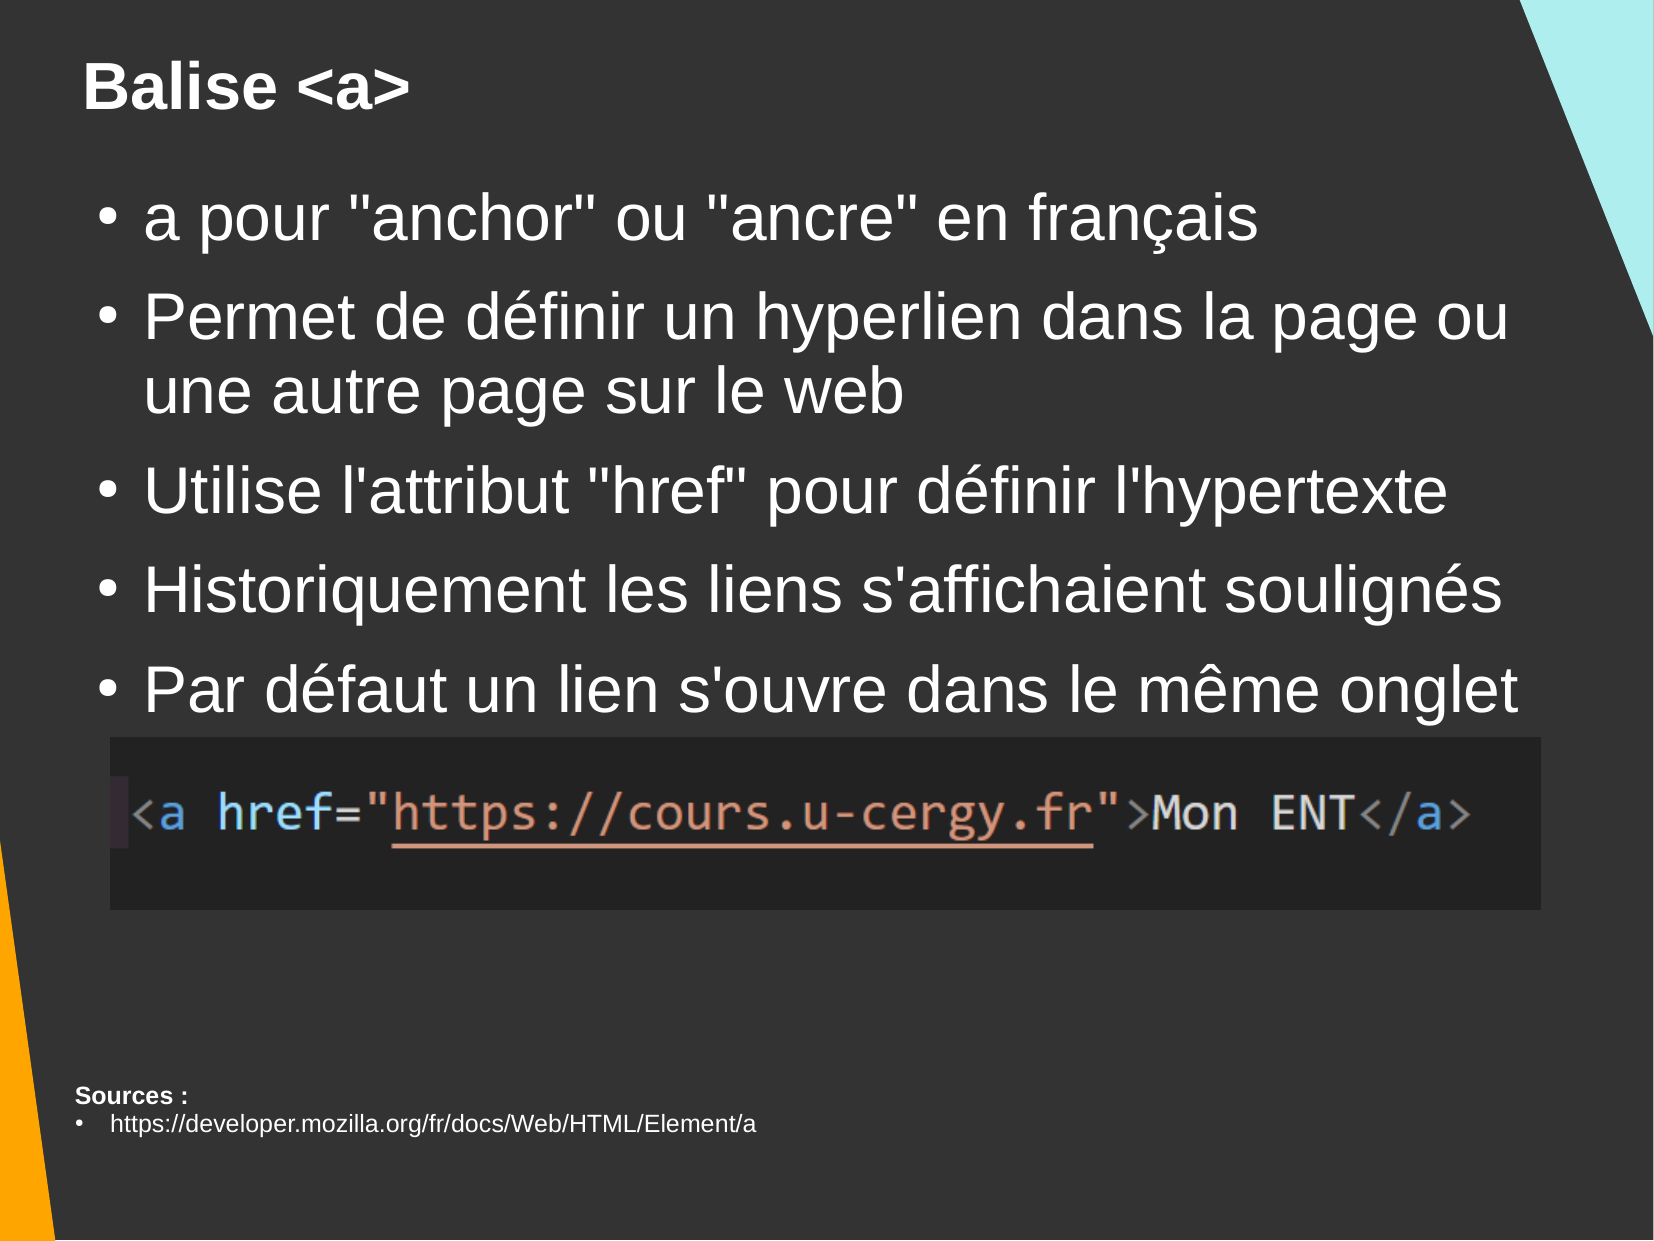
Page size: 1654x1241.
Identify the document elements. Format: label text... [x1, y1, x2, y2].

text_box [1519, 0, 1654, 339]
list a pour "anchor" ou "ancre" en français Permet de définir un hyperlien dans la page ou une autre page sur le web Utilise l'attribut "href" pour définir l'hypertexte Historiquement les liens s'affichaient soulignés Par défaut un lien s'ouvre dans le même onglet [80, 180, 1605, 738]
text_box [0, 840, 56, 1241]
title Balise <a> [82, 49, 1571, 152]
text_box Sources : https://developer.mozilla.org/fr/docs/Web/HTML/Element/a [60, 1074, 1546, 1241]
picture [110, 737, 1541, 910]
